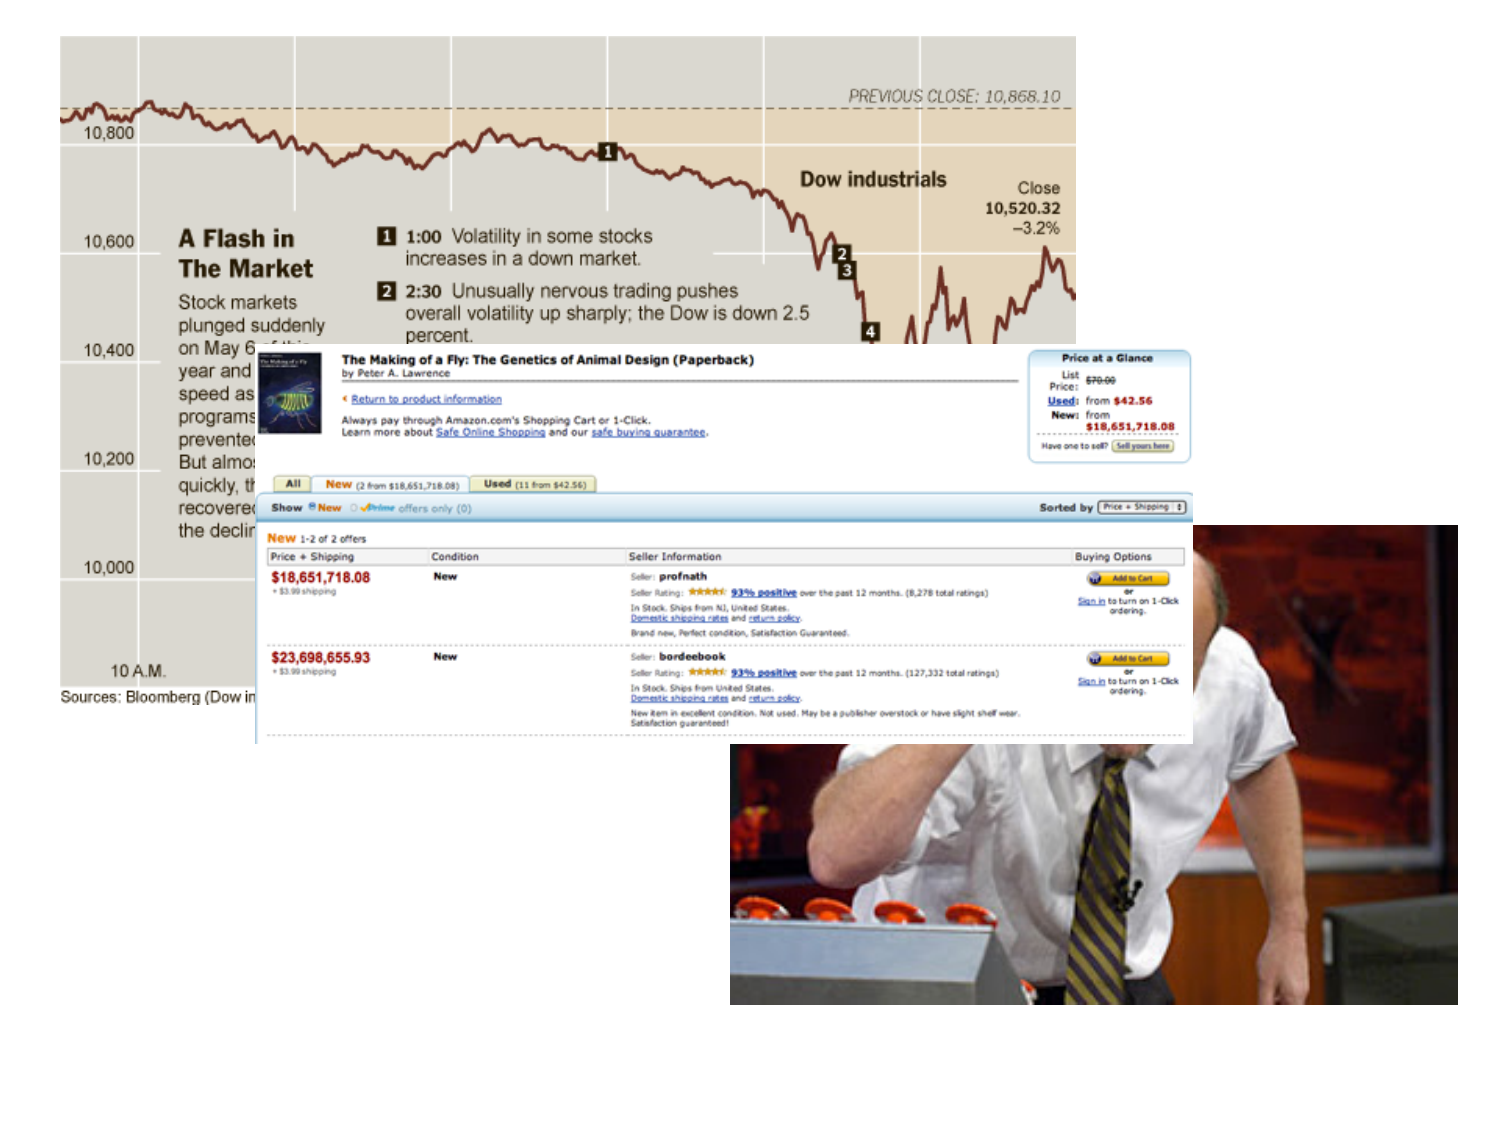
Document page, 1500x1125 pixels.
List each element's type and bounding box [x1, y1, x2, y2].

picture [60, 36, 1458, 1005]
